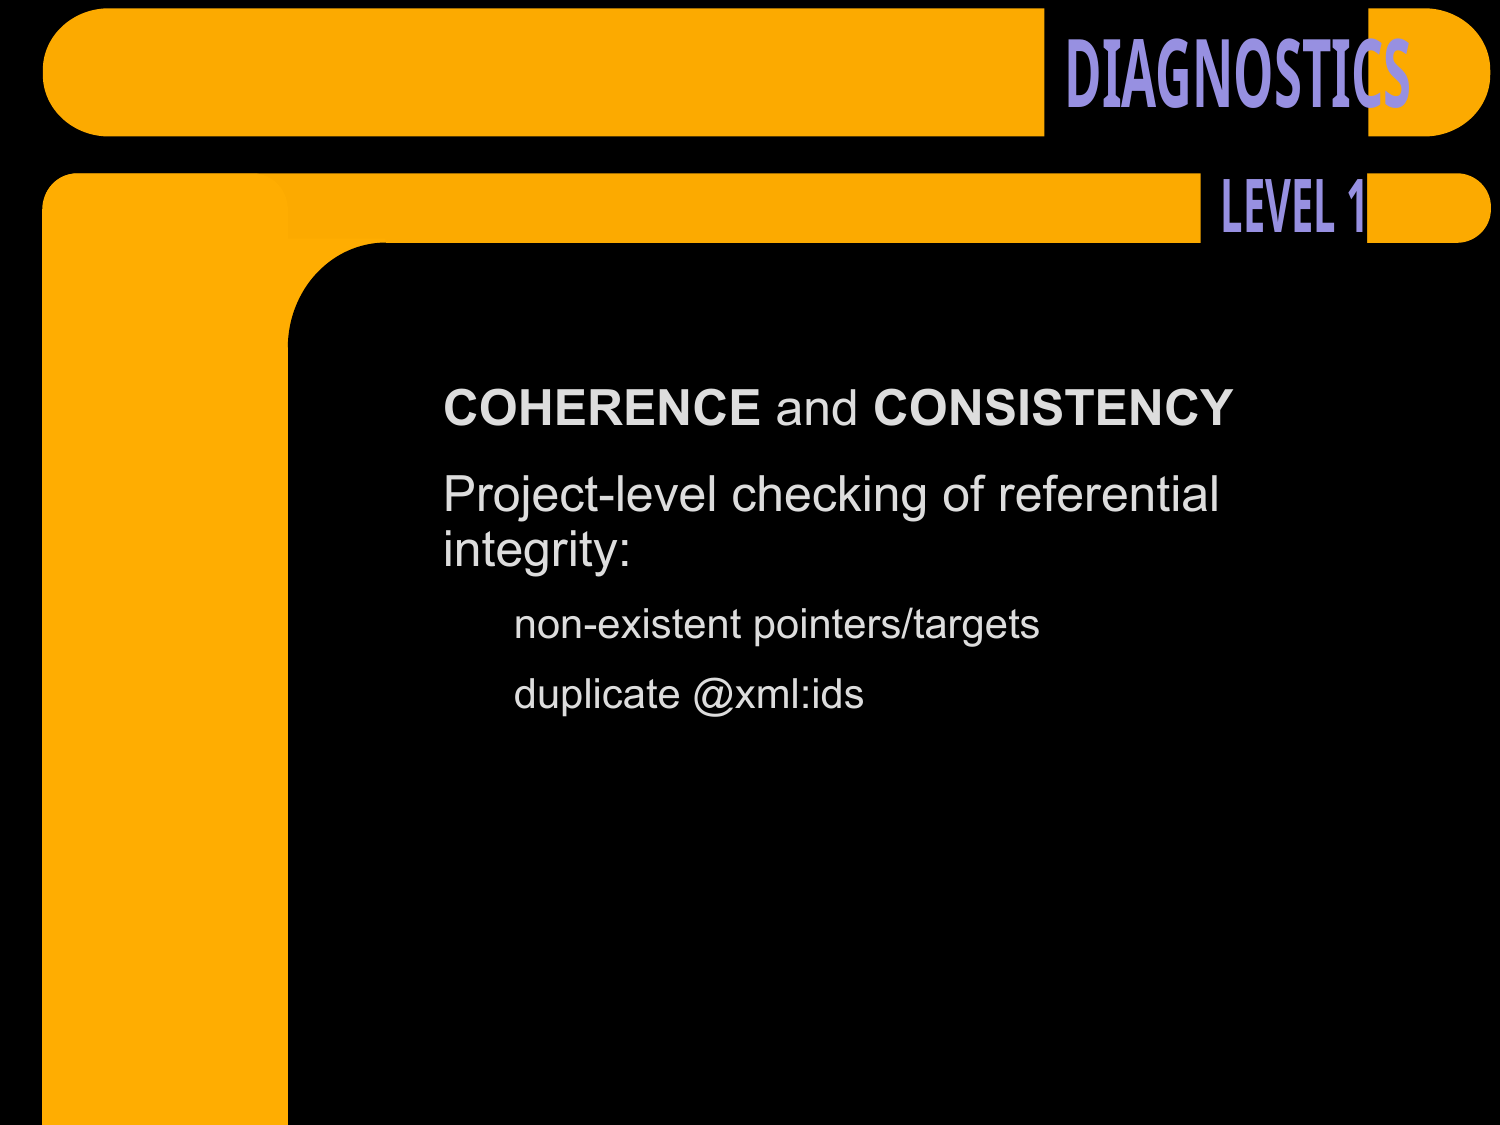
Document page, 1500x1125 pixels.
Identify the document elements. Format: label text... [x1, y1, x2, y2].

list COHERENCE and CONSISTENCY Project-level checking of referential integrity: non-existent pointers/targets duplicate @xml:ids [372, 380, 1286, 1062]
picture [0, 0, 1500, 1125]
